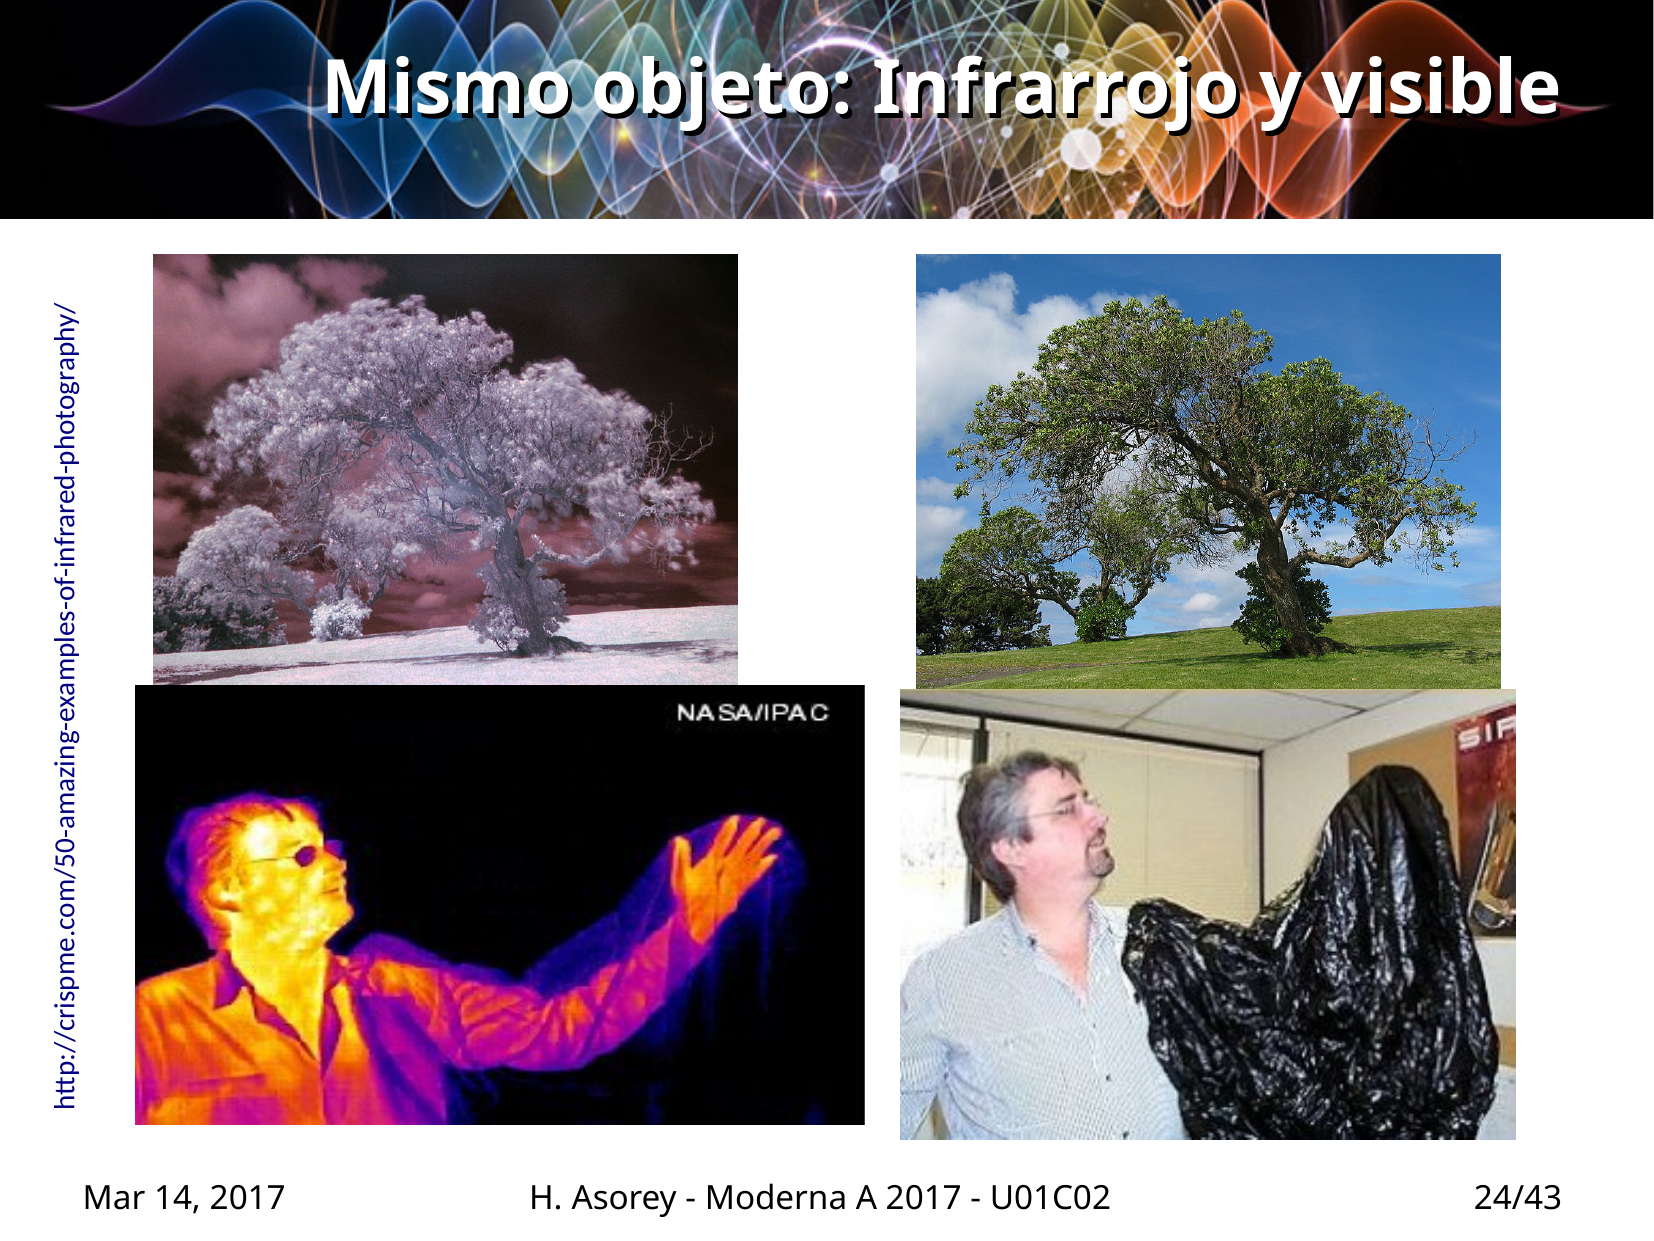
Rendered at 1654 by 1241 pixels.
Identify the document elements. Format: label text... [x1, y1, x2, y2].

text_box http://crispme.com/50-amazing-examples-of-infrared-photography/ [45, 240, 96, 1126]
picture [0, 0, 1654, 219]
picture [135, 254, 865, 1126]
picture [900, 254, 1516, 1140]
title Mismo objeto: Infrarrojo y visible [75, 19, 1564, 151]
